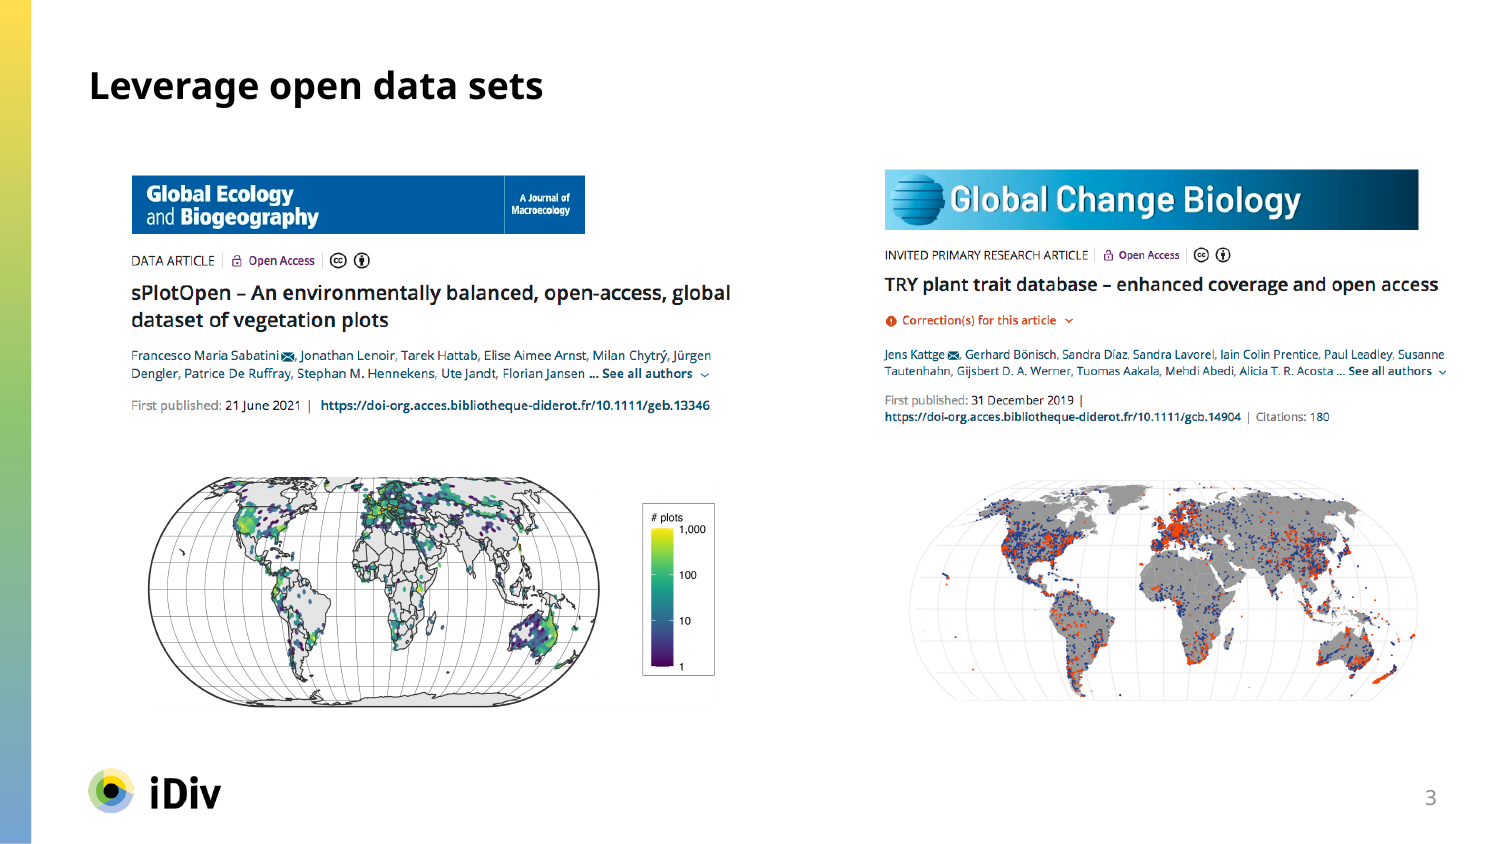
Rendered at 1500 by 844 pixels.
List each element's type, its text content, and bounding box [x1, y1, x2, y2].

picture [0, 0, 1500, 844]
slide_number <number> [1240, 767, 1437, 813]
list Leverage open data sets [88, 61, 1437, 157]
